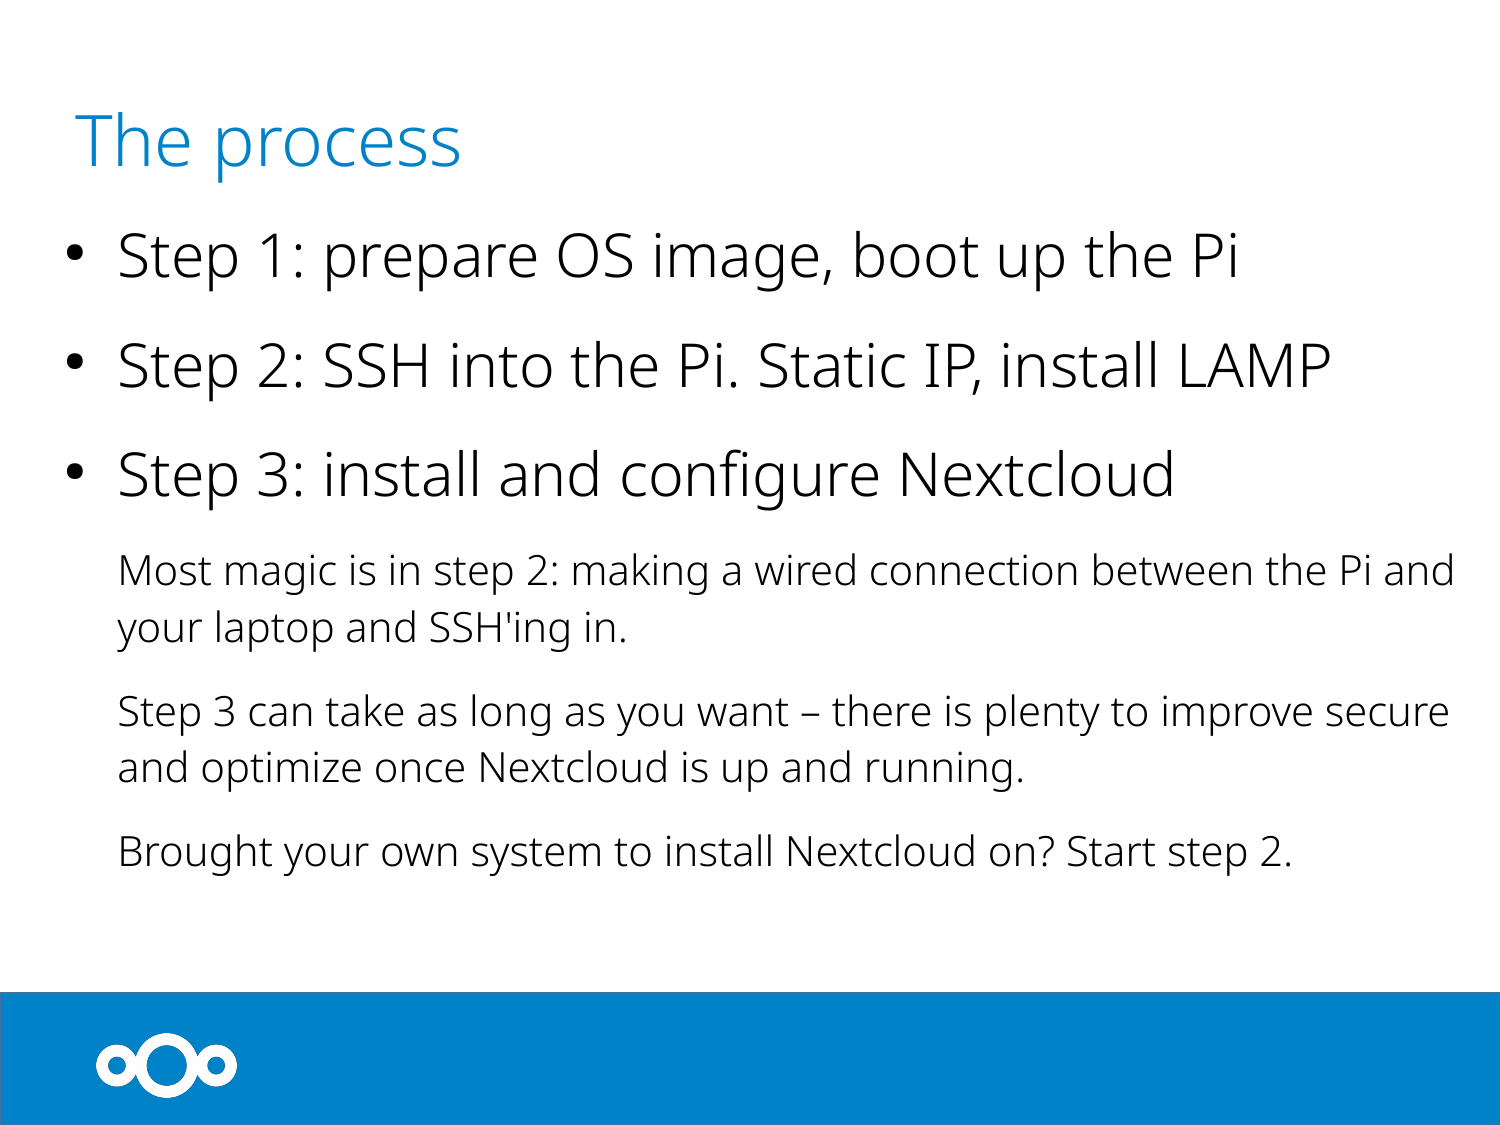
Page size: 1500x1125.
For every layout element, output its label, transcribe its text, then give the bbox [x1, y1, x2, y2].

list Step 1: prepare OS image, boot up the Pi Step 2: SSH into the Pi. Static IP, install LAMP Step 3: install and configure Nextcloud Most magic is in step 2: making a wired connection between the Pi and your laptop and SSH'ing in. Step 3 can take as long as you want – there is plenty to improve secure and optimize once Nextcloud is up and running. Brought your own system to install Nextcloud on? Start step 2. [46, 212, 1465, 1026]
title The process [74, 44, 1425, 212]
picture [96, 1033, 237, 1098]
